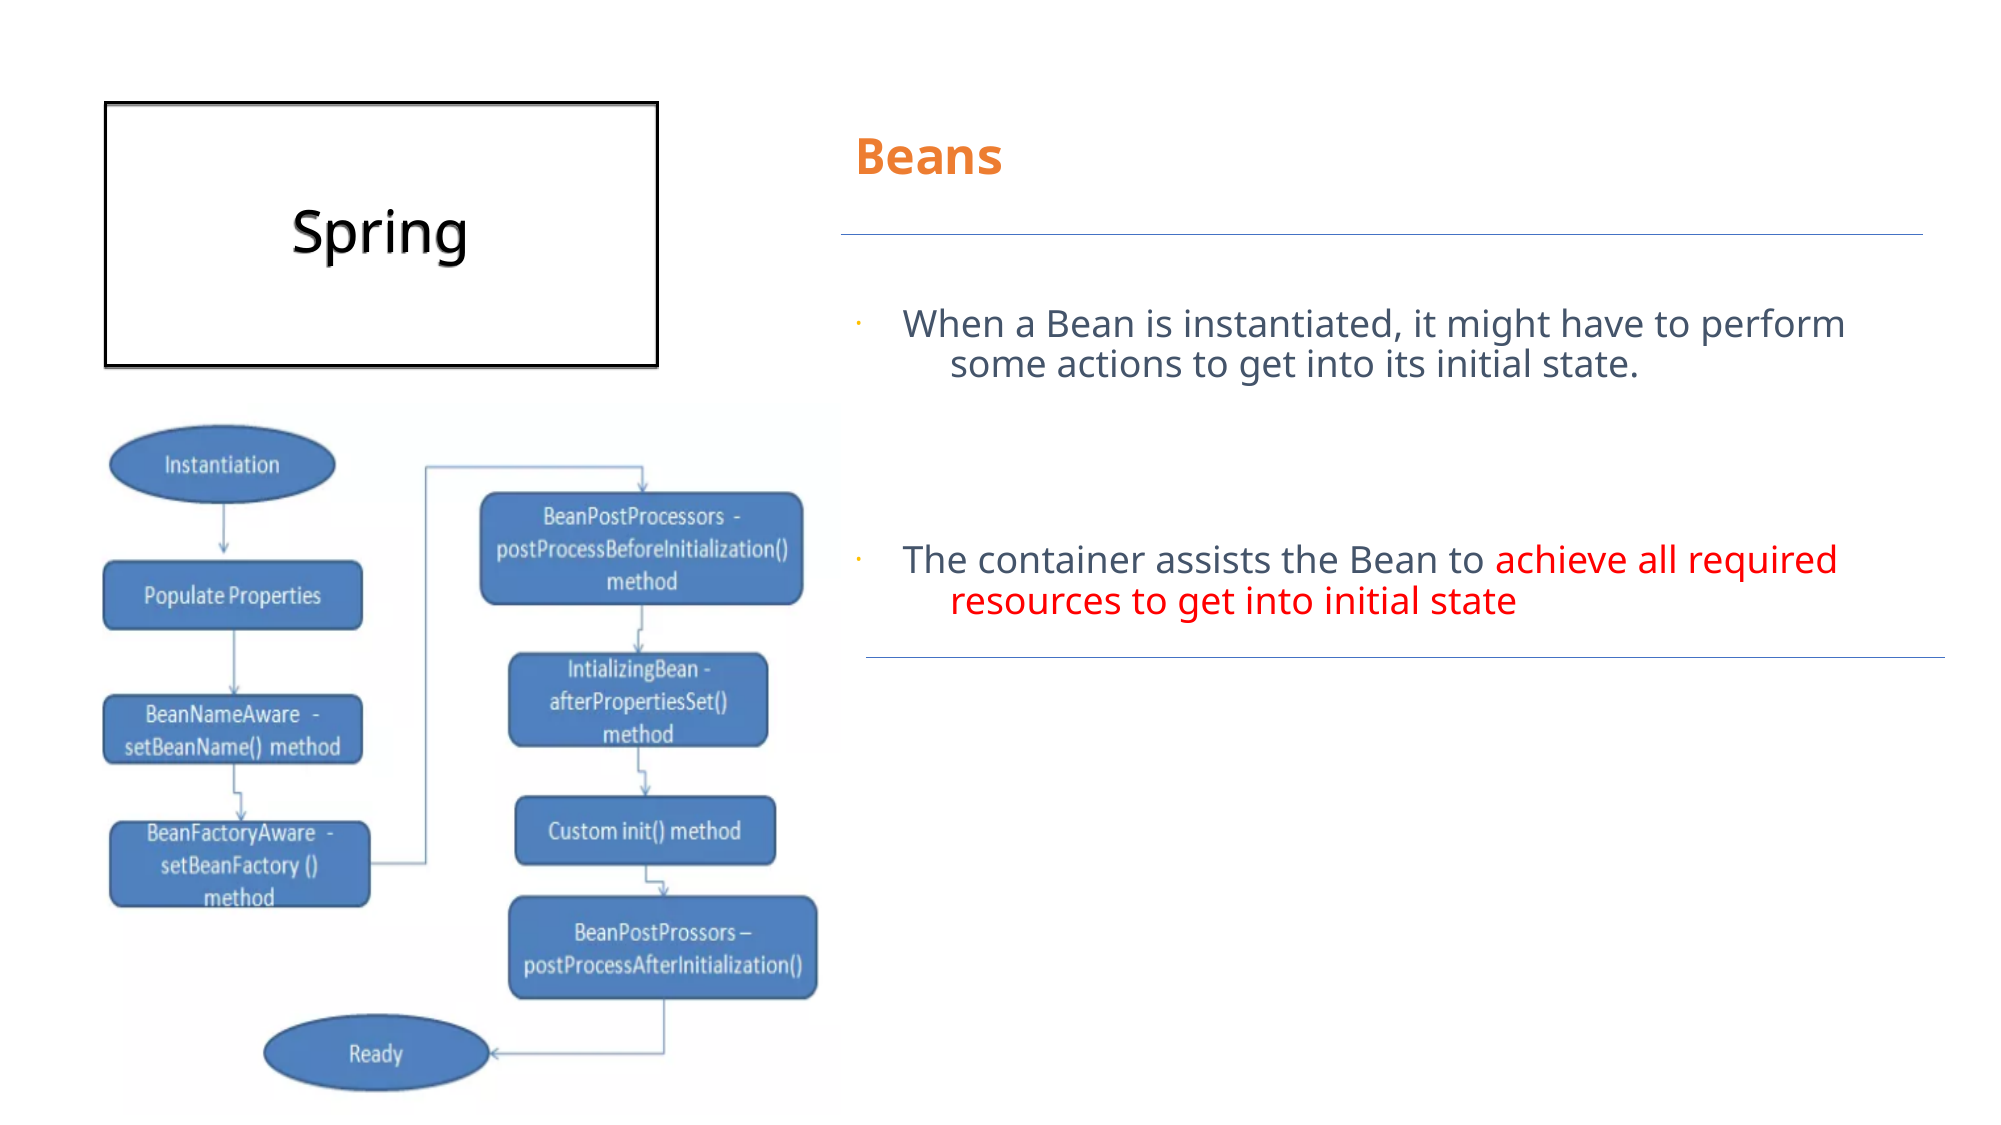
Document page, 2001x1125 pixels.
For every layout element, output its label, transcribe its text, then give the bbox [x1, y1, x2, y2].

text_box Beans [840, 116, 1357, 193]
text_box When a Bean is instantiated, it might have to perform some actions to get into its initial state. The container assists the Bean to achieve all required resources to get into initial state [840, 297, 1924, 635]
picture [25, 403, 841, 1115]
title Spring [105, 102, 658, 366]
